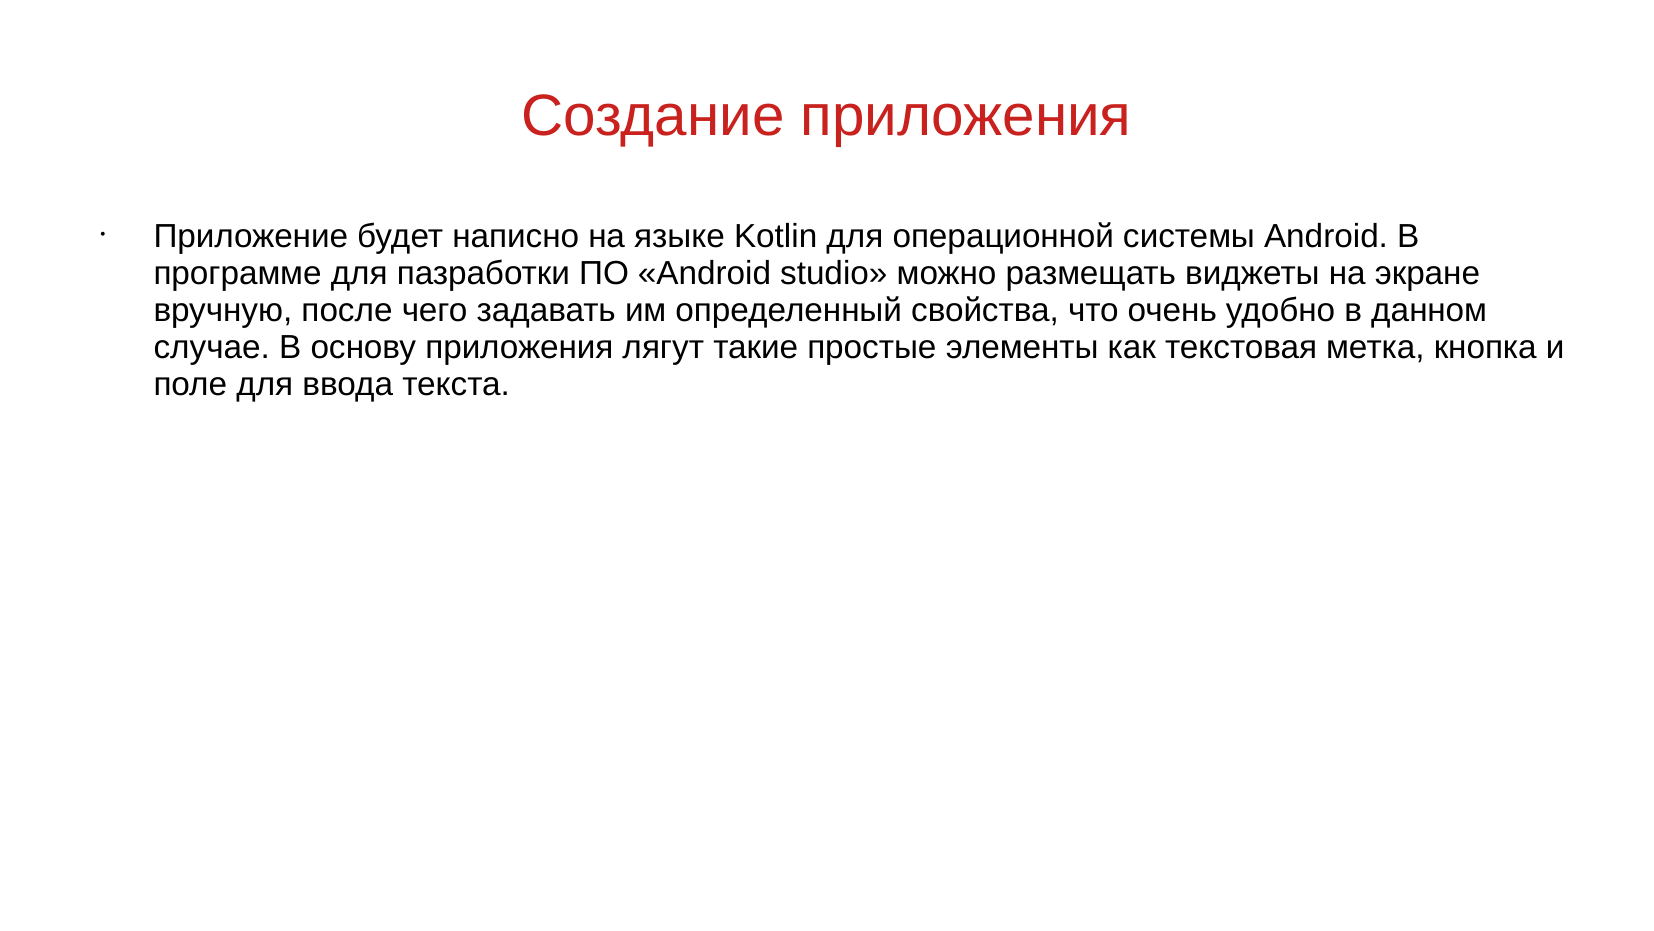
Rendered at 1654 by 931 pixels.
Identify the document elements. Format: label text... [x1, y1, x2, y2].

title Создание приложения [82, 37, 1571, 193]
list Приложение будет написно на языке Kotlin для операционной системы Android. В программе для пазработки ПО «Android studio» можно размещать виджеты на экране вручную, после чего задавать им определенный свойства, что очень удобно в данном случае. В основу приложения лягут такие простые элементы как текстовая метка, кнопка и поле для ввода текста. [82, 217, 1571, 758]
